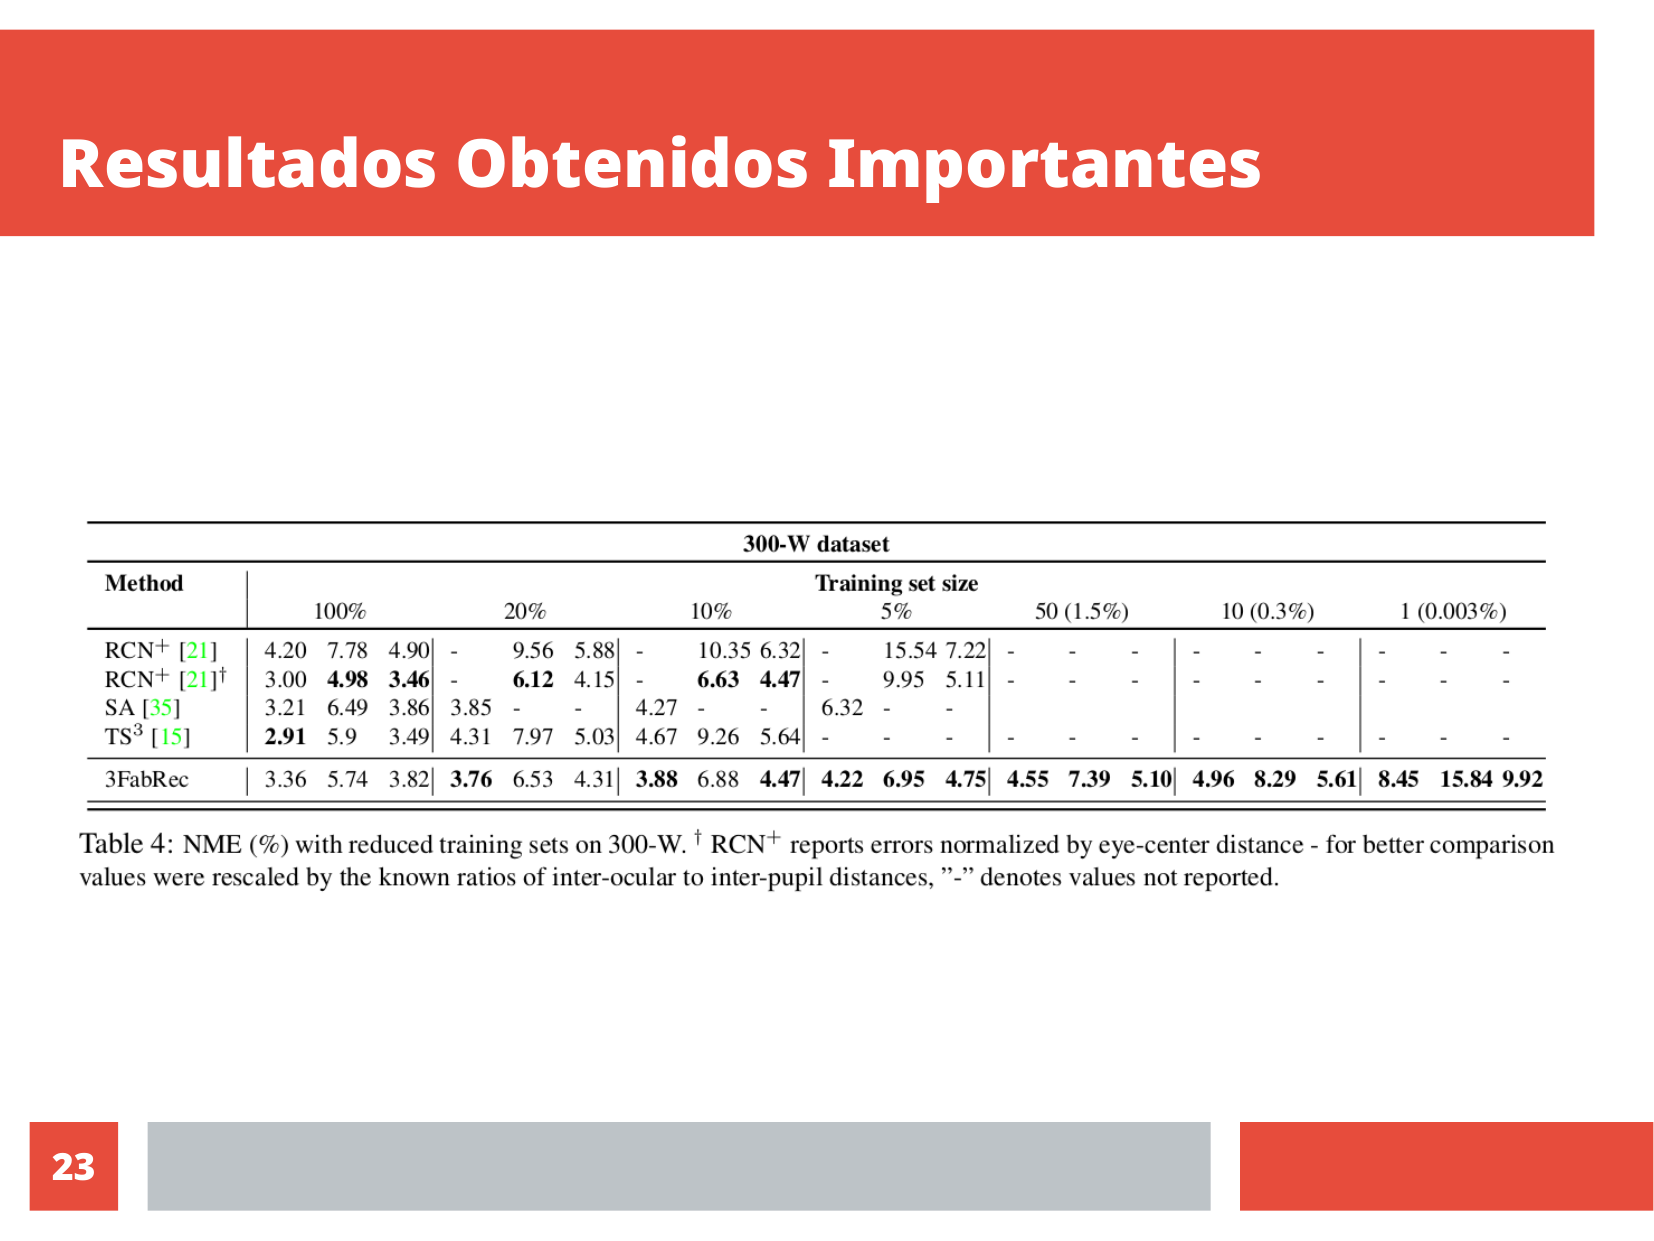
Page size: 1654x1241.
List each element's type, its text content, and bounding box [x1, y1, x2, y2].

title Resultados Obtenidos Importantes [59, 59, 1595, 207]
picture [59, 499, 1565, 919]
